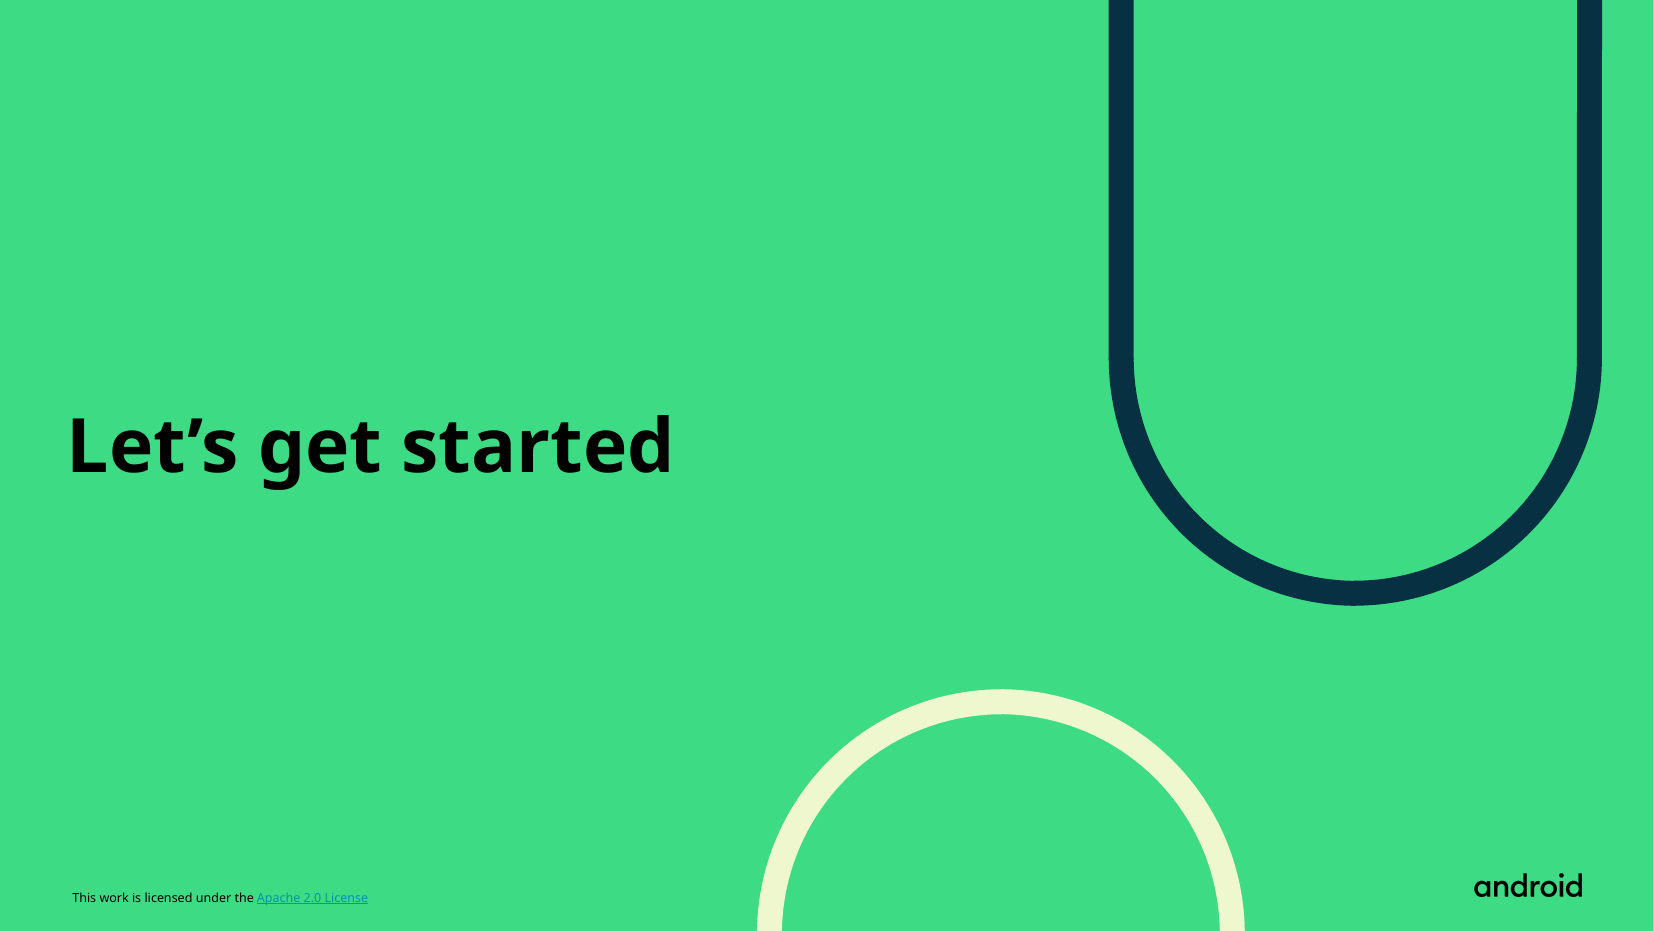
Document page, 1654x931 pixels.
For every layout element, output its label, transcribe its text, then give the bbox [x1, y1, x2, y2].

picture [1485, 872, 1536, 897]
title Let’s get started [51, 371, 891, 514]
